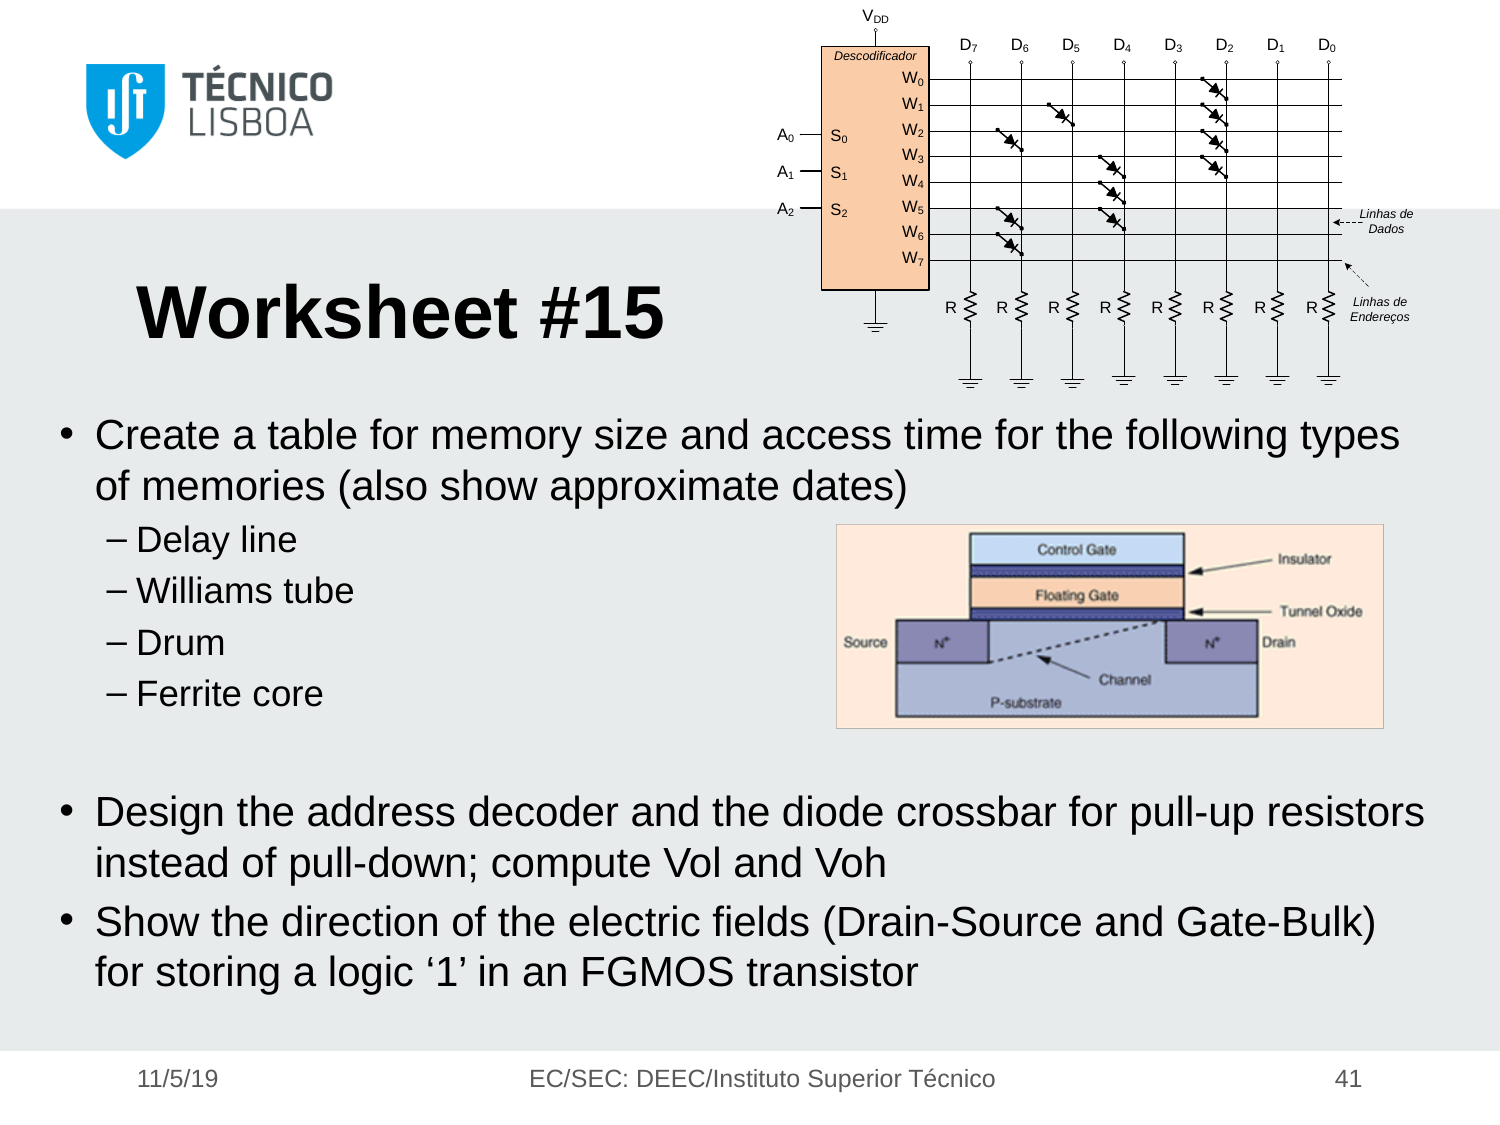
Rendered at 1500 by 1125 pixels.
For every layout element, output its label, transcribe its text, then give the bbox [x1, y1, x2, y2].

list Create a table for memory size and access time for the following types of memories (also show approximate dates) Delay line Williams tube Drum Ferrite core Design the address decoder and the diode crossbar for pull-up resistors instead of pull-down; compute Vol and Voh Show the direction of the electric fields (Drain-Source and Gate-Bulk) for storing a logic ‘1’ in an FGMOS transistor [44, 400, 1443, 1005]
footer EC/SEC: DEEC/Instituto Superior Técnico [512, 1052, 1021, 1103]
picture [0, 0, 1500, 1125]
slide_number <number> [1077, 1052, 1378, 1103]
slide_number 11/5/19 [121, 1052, 425, 1103]
title Worksheet #15 [121, 237, 770, 381]
